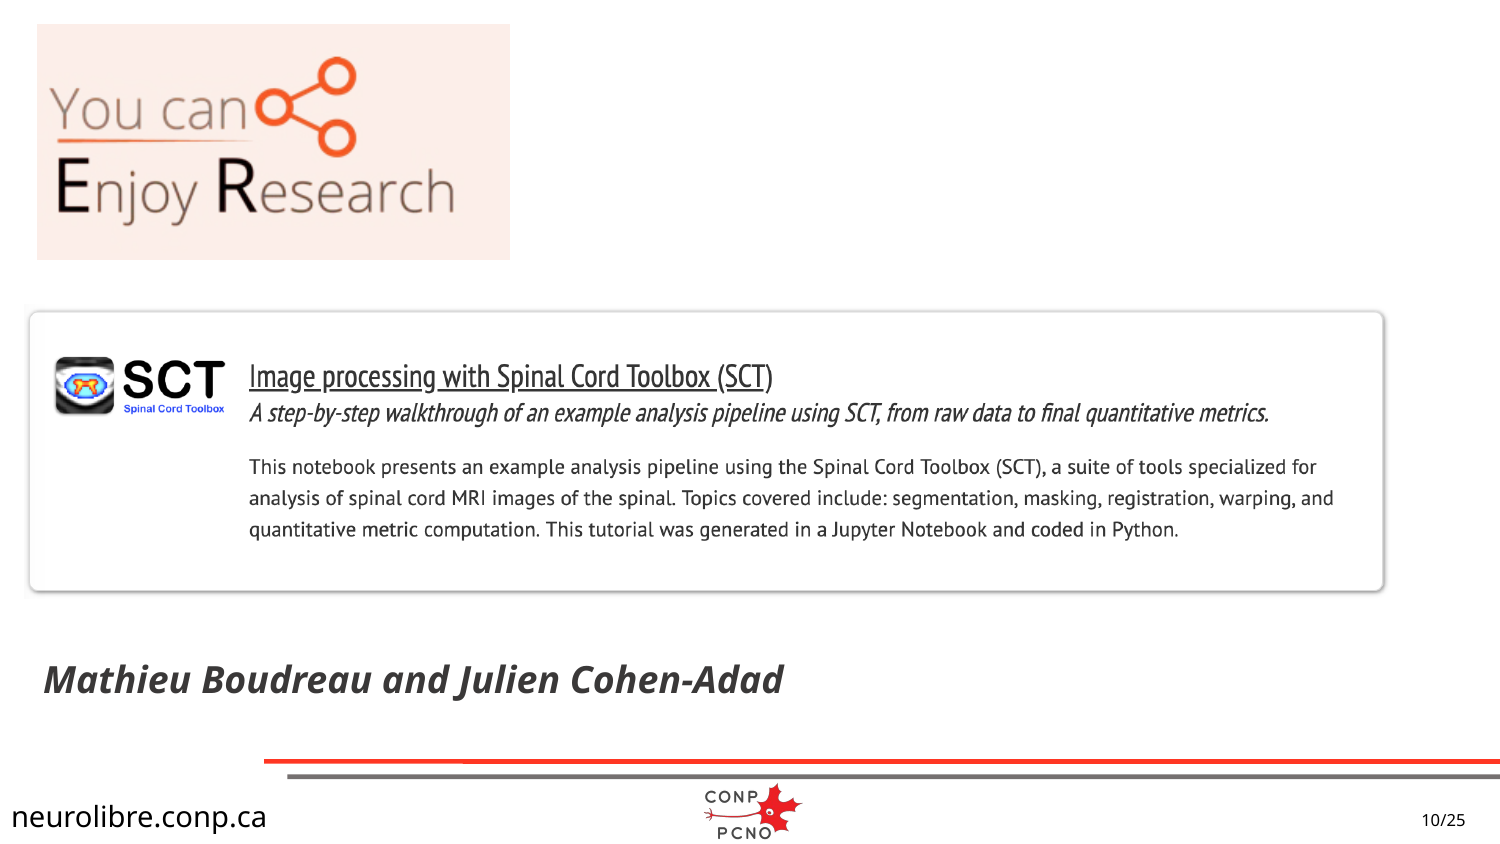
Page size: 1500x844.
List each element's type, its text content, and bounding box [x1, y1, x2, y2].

picture [24, 304, 1390, 599]
picture [37, 24, 510, 260]
text_box neurolibre.conp.ca [0, 783, 681, 834]
slide_number <number>/25 [1139, 798, 1477, 844]
picture [697, 781, 805, 840]
title Mathieu Boudreau and Julien Cohen-Adad [31, 623, 1430, 707]
